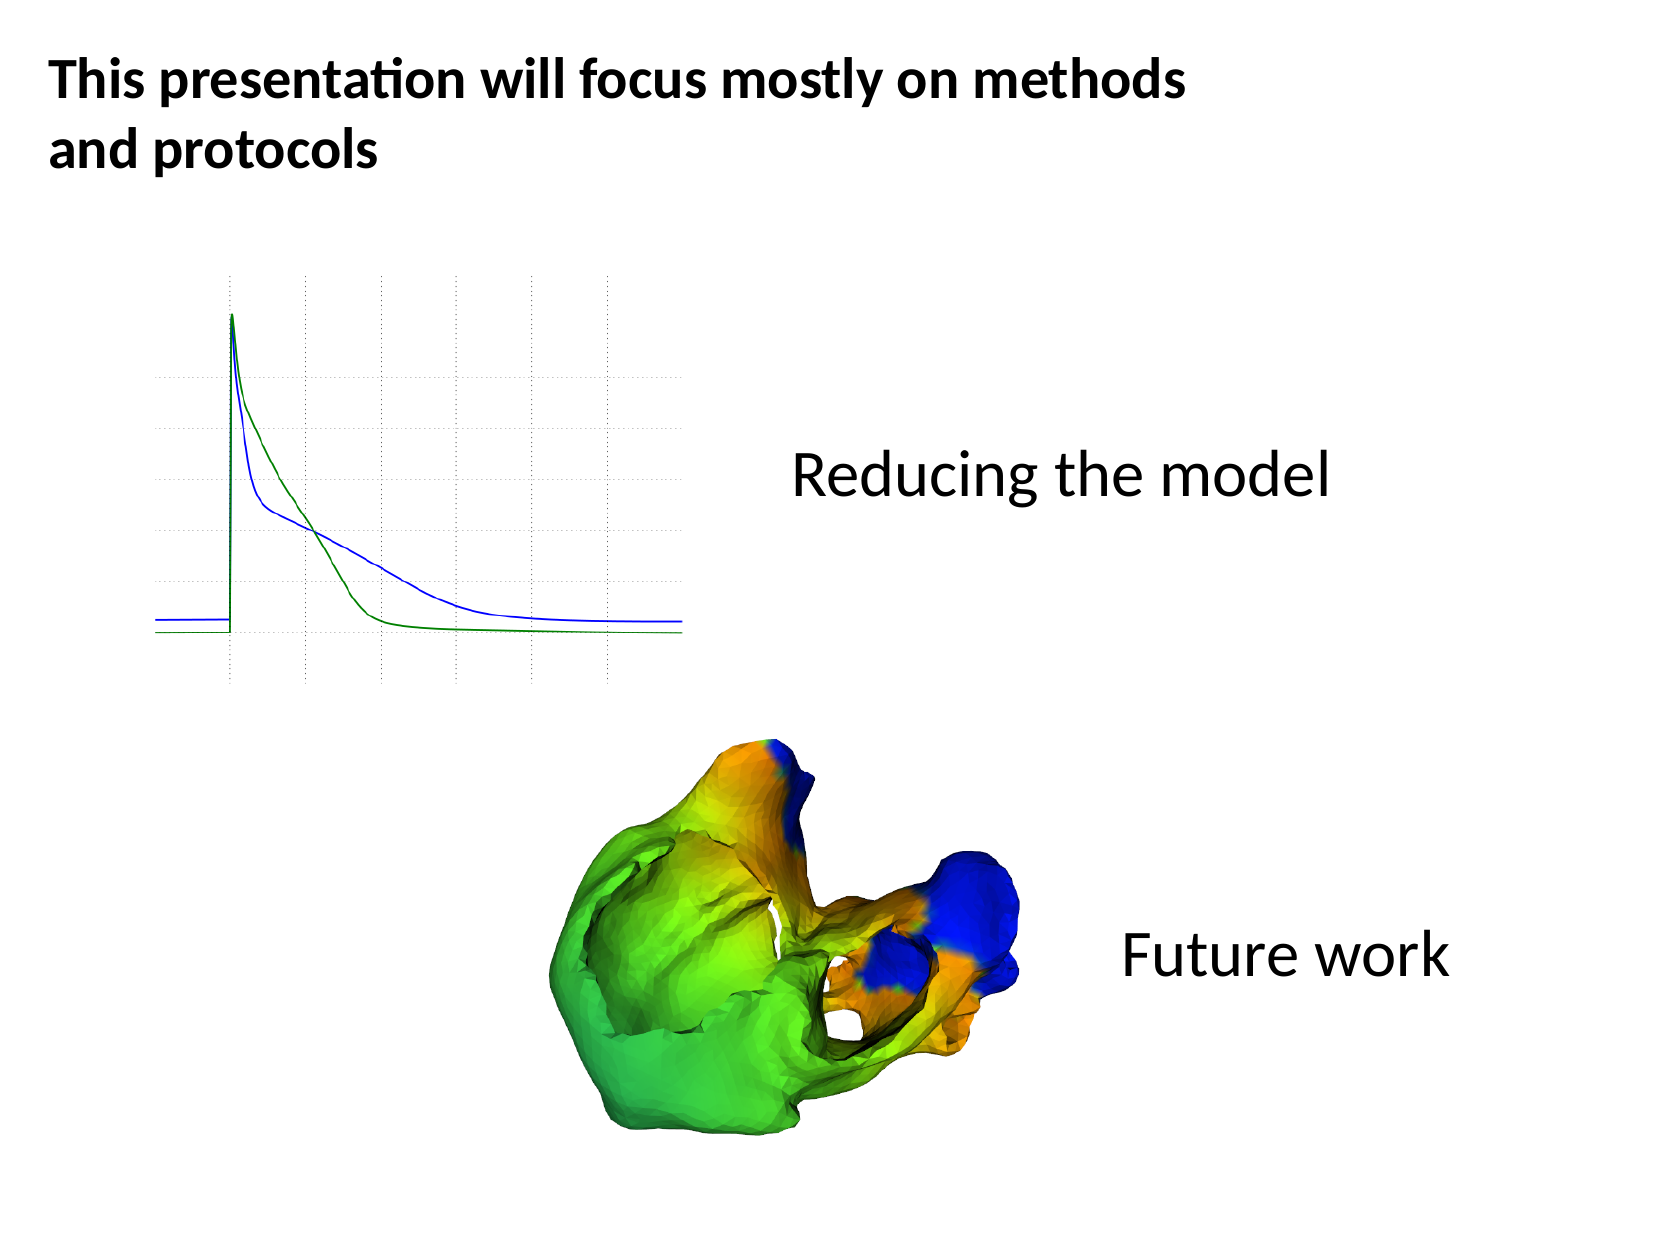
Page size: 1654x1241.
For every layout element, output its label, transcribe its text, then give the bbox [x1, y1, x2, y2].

picture [69, 224, 1051, 1178]
text_box This presentation will focus mostly on methods and protocols [33, 33, 1654, 205]
text_box Reducing the model [776, 422, 1591, 586]
text_box Future work [1106, 902, 1654, 1066]
